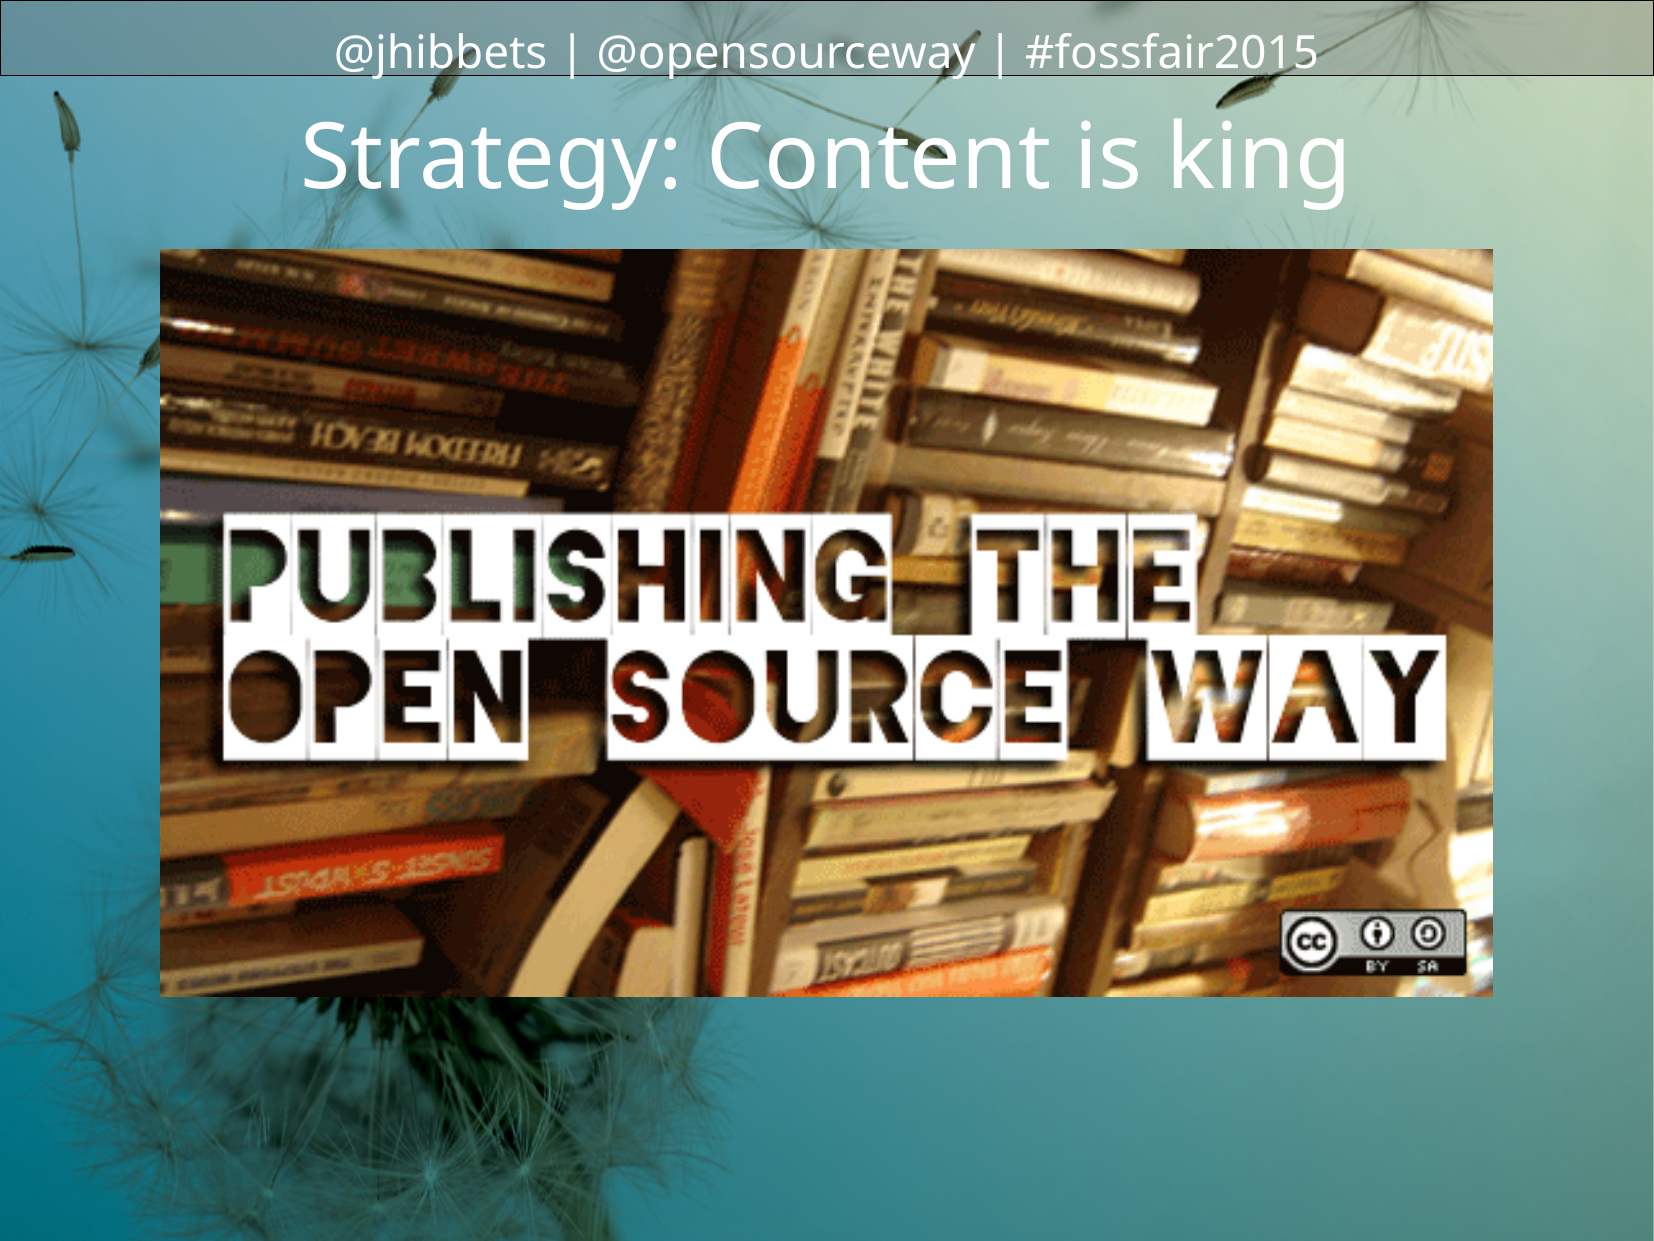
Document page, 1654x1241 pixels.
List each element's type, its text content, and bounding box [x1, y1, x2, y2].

title Strategy: Content is king [82, 49, 1571, 257]
picture [0, 76, 1654, 1241]
